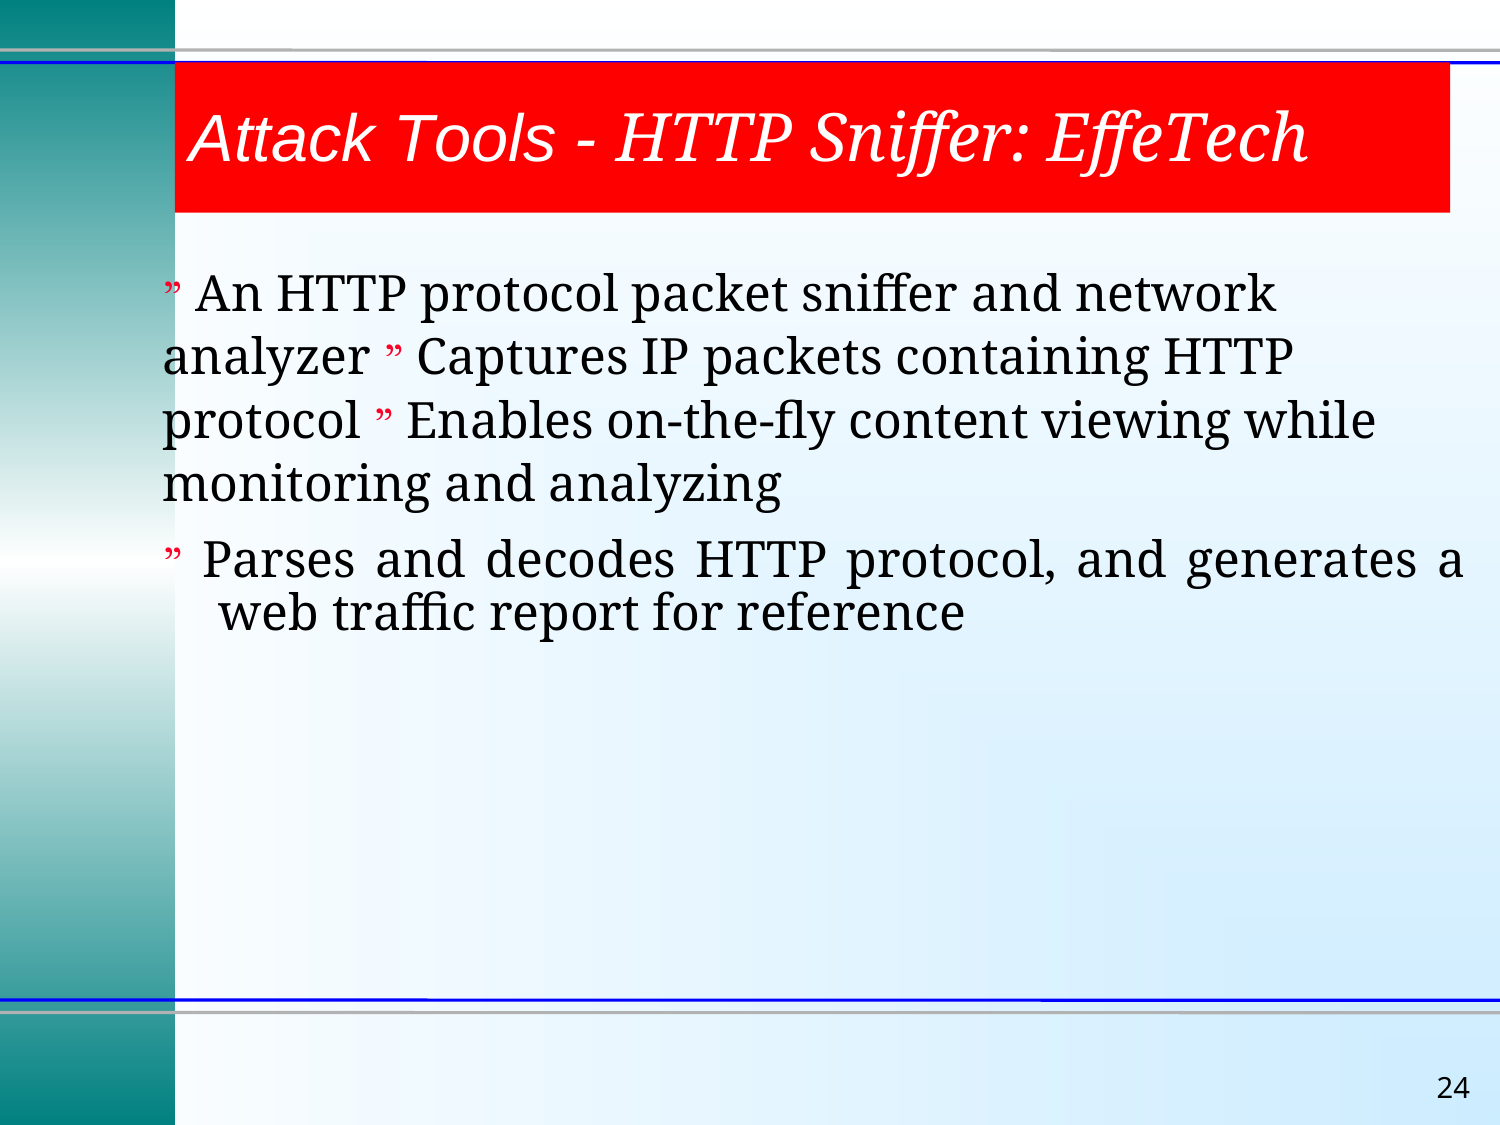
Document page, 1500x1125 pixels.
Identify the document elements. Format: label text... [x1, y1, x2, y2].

picture [175, 0, 1500, 48]
text_box  An HTTP protocol packet sniffer and network analyzer  Captures IP packets containing HTTP protocol  Enables on-the-fly content viewing while monitoring and analyzing [162, 249, 1497, 520]
text_box  Parses and decodes HTTP protocol, and generates a web traffic report for reference [162, 528, 1481, 648]
picture [175, 1002, 1500, 1011]
picture [175, 52, 1500, 61]
picture [175, 65, 1500, 998]
picture [175, 1015, 1500, 1125]
text_box Attack Tools - HTTP Sniffer: EffeTech [174, 62, 1451, 213]
